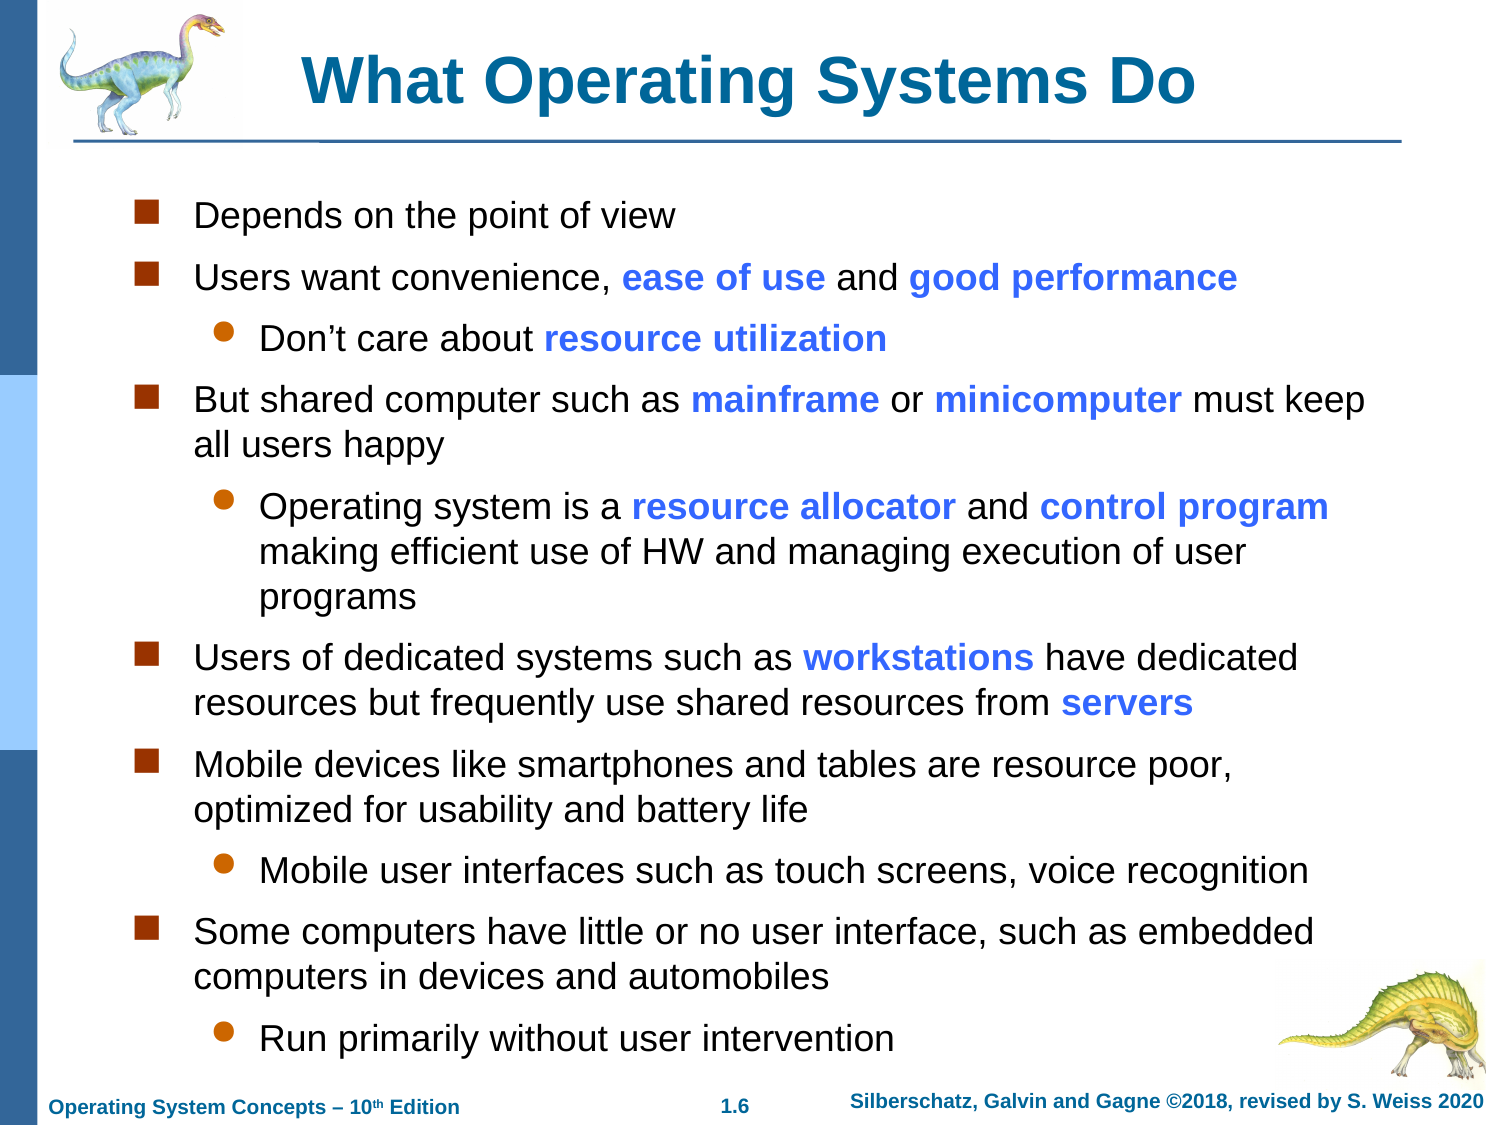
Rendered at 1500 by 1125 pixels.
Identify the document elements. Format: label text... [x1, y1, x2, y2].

text_box What Operating Systems Do [75, 29, 1426, 125]
picture [1275, 959, 1486, 1090]
text_box Depends on the point of view Users want convenience, ease of use and good performance Don’t care about resource utilization But shared computer such as mainframe or minicomputer must keep all users happy Operating system is a resource allocator and control program making efficient use of HW and managing execution of user programs Users of dedicated systems such as workstations have dedicated resources but frequently use shared resources from servers Mobile devices like smartphones and tables are resource poor, optimized for usability and battery life Mobile user interfaces such as touch screens, voice recognition Some computers have little or no user interface, such as embedded computers in devices and automobiles Run primarily without user intervention [122, 183, 1425, 928]
picture [46, 0, 243, 149]
